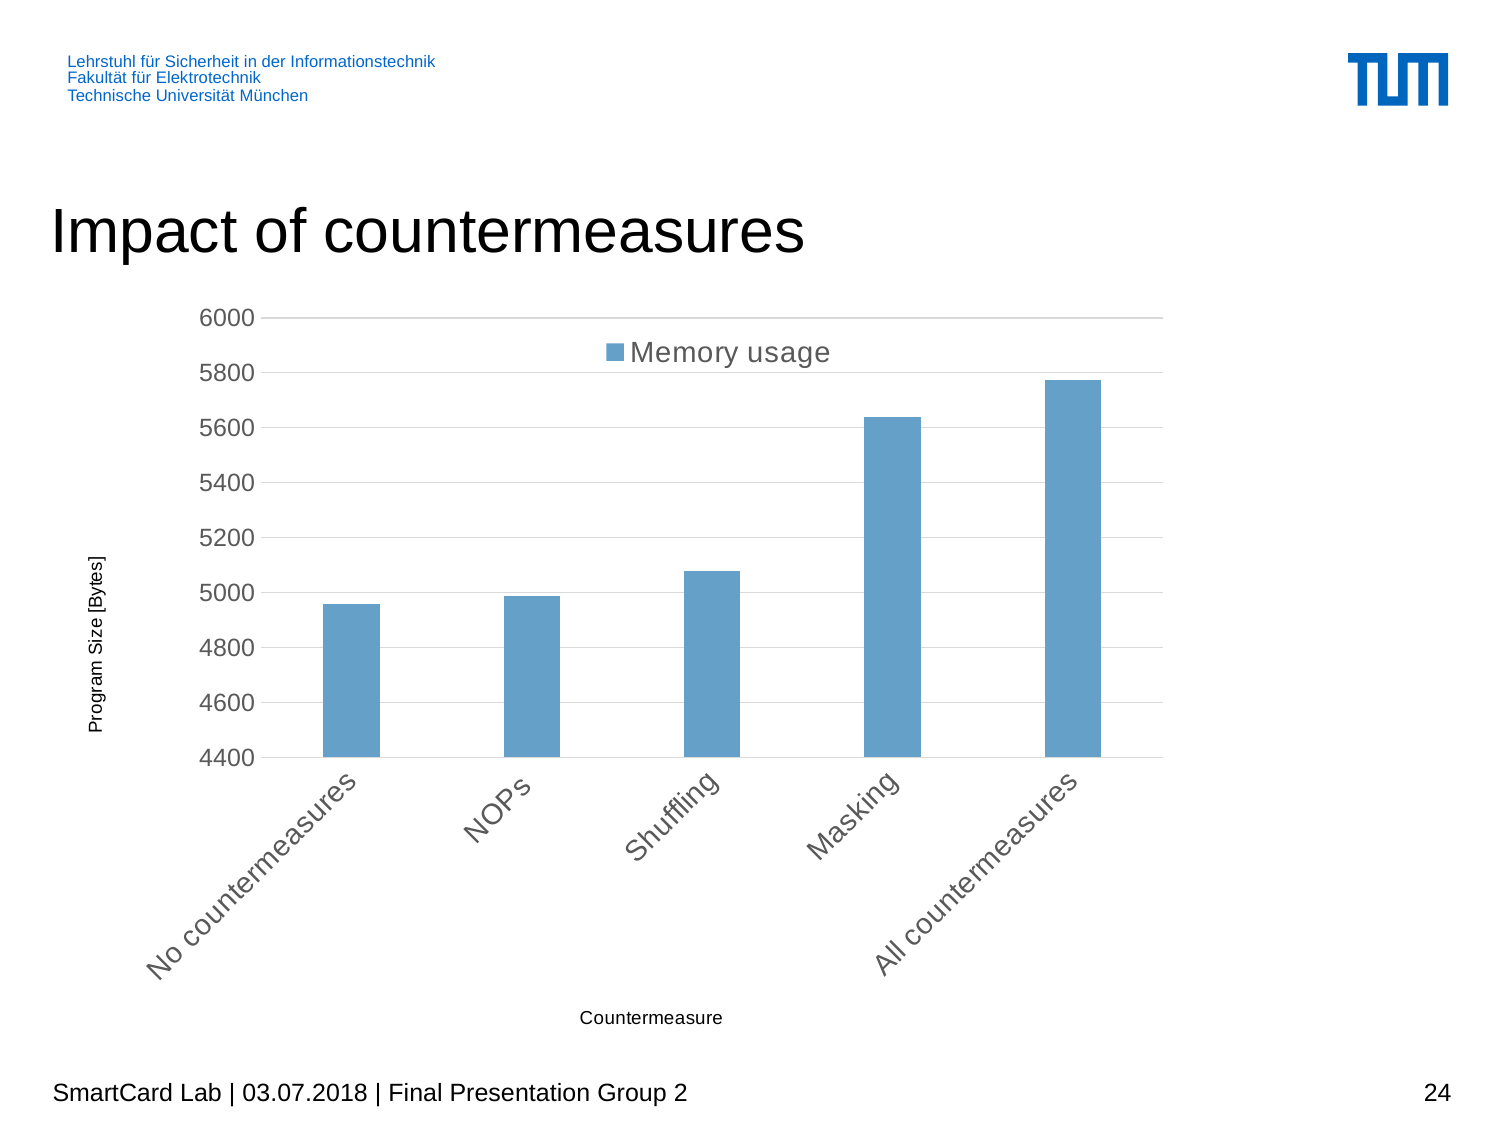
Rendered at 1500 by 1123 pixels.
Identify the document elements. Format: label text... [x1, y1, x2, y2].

chart [52, 289, 1449, 1060]
title Impact of countermeasures [50, 195, 1450, 266]
